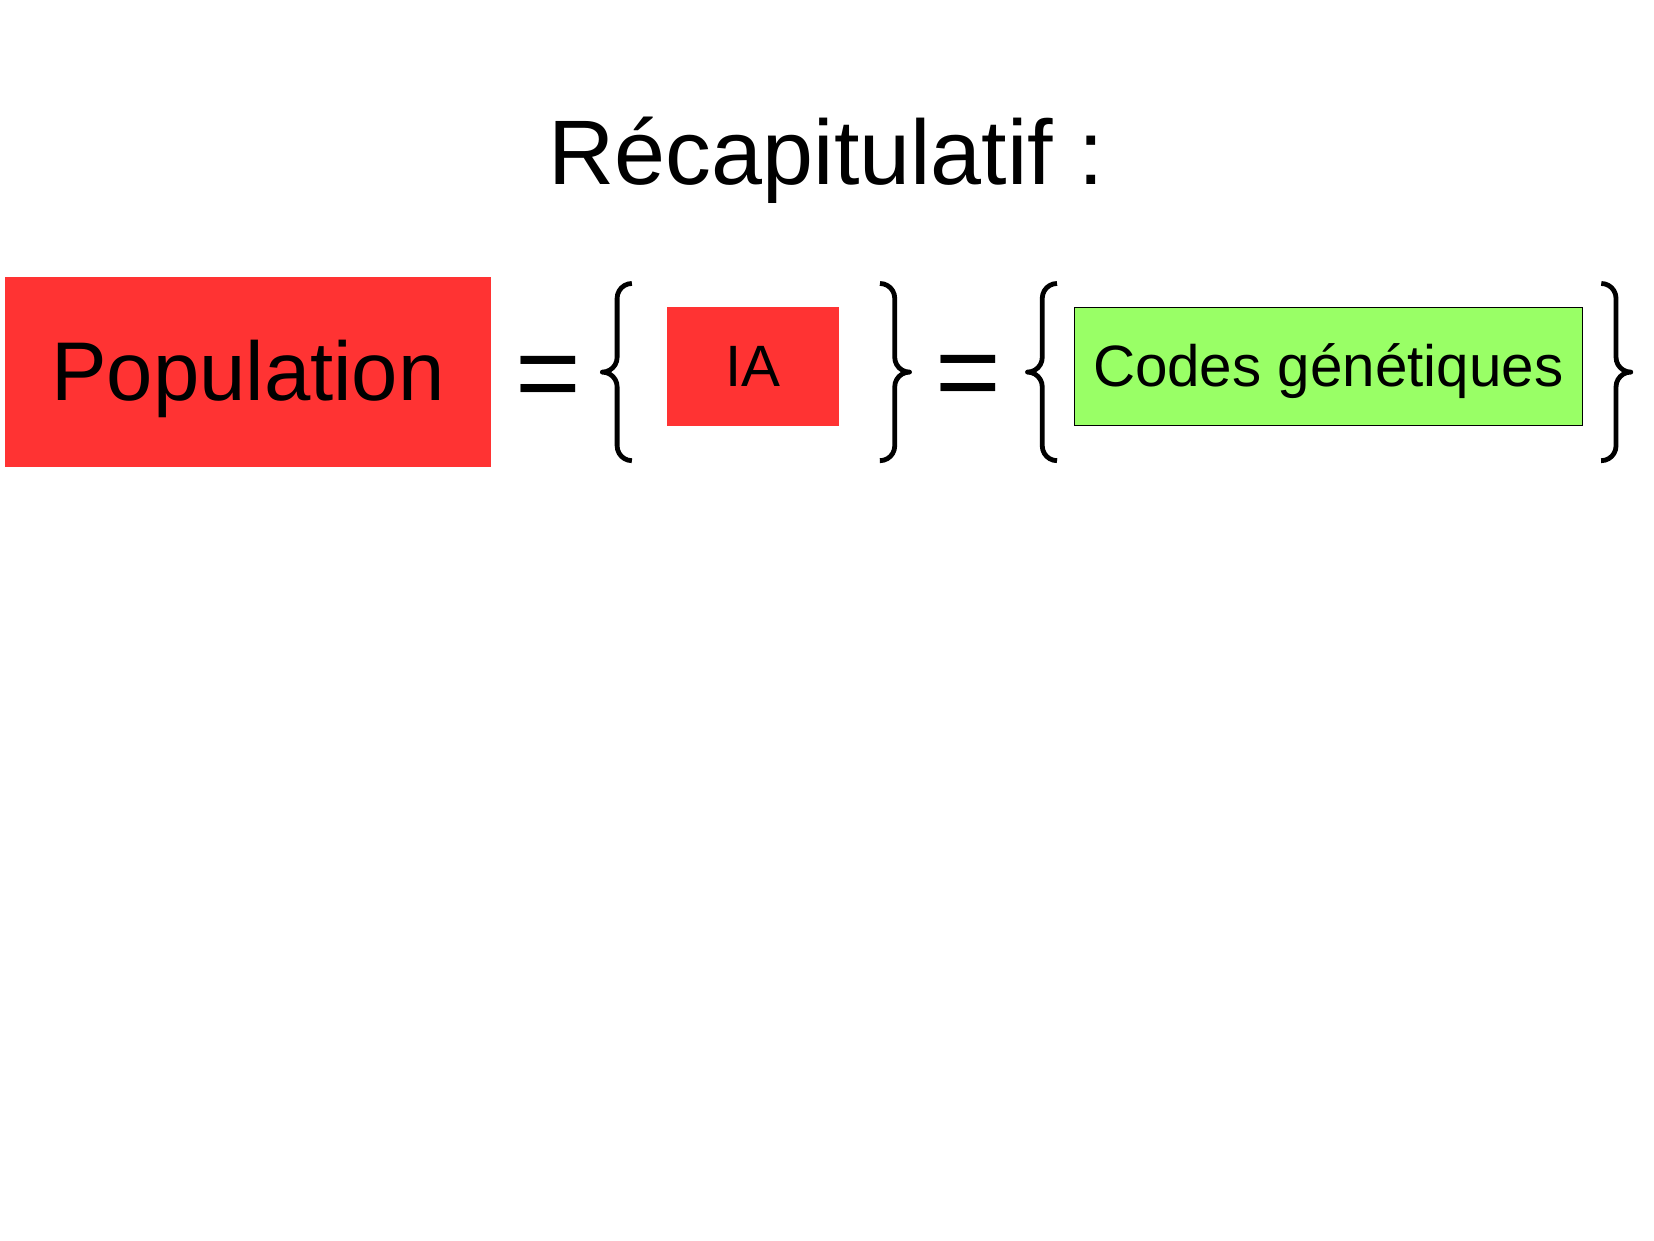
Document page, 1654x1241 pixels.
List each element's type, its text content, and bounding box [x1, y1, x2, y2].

text_box = [920, 301, 1016, 443]
title Récapitulatif : [82, 49, 1571, 257]
text_box Codes génétiques [1074, 307, 1583, 426]
text_box = [501, 302, 597, 443]
text_box Population [5, 277, 491, 467]
text_box IA [667, 307, 839, 426]
